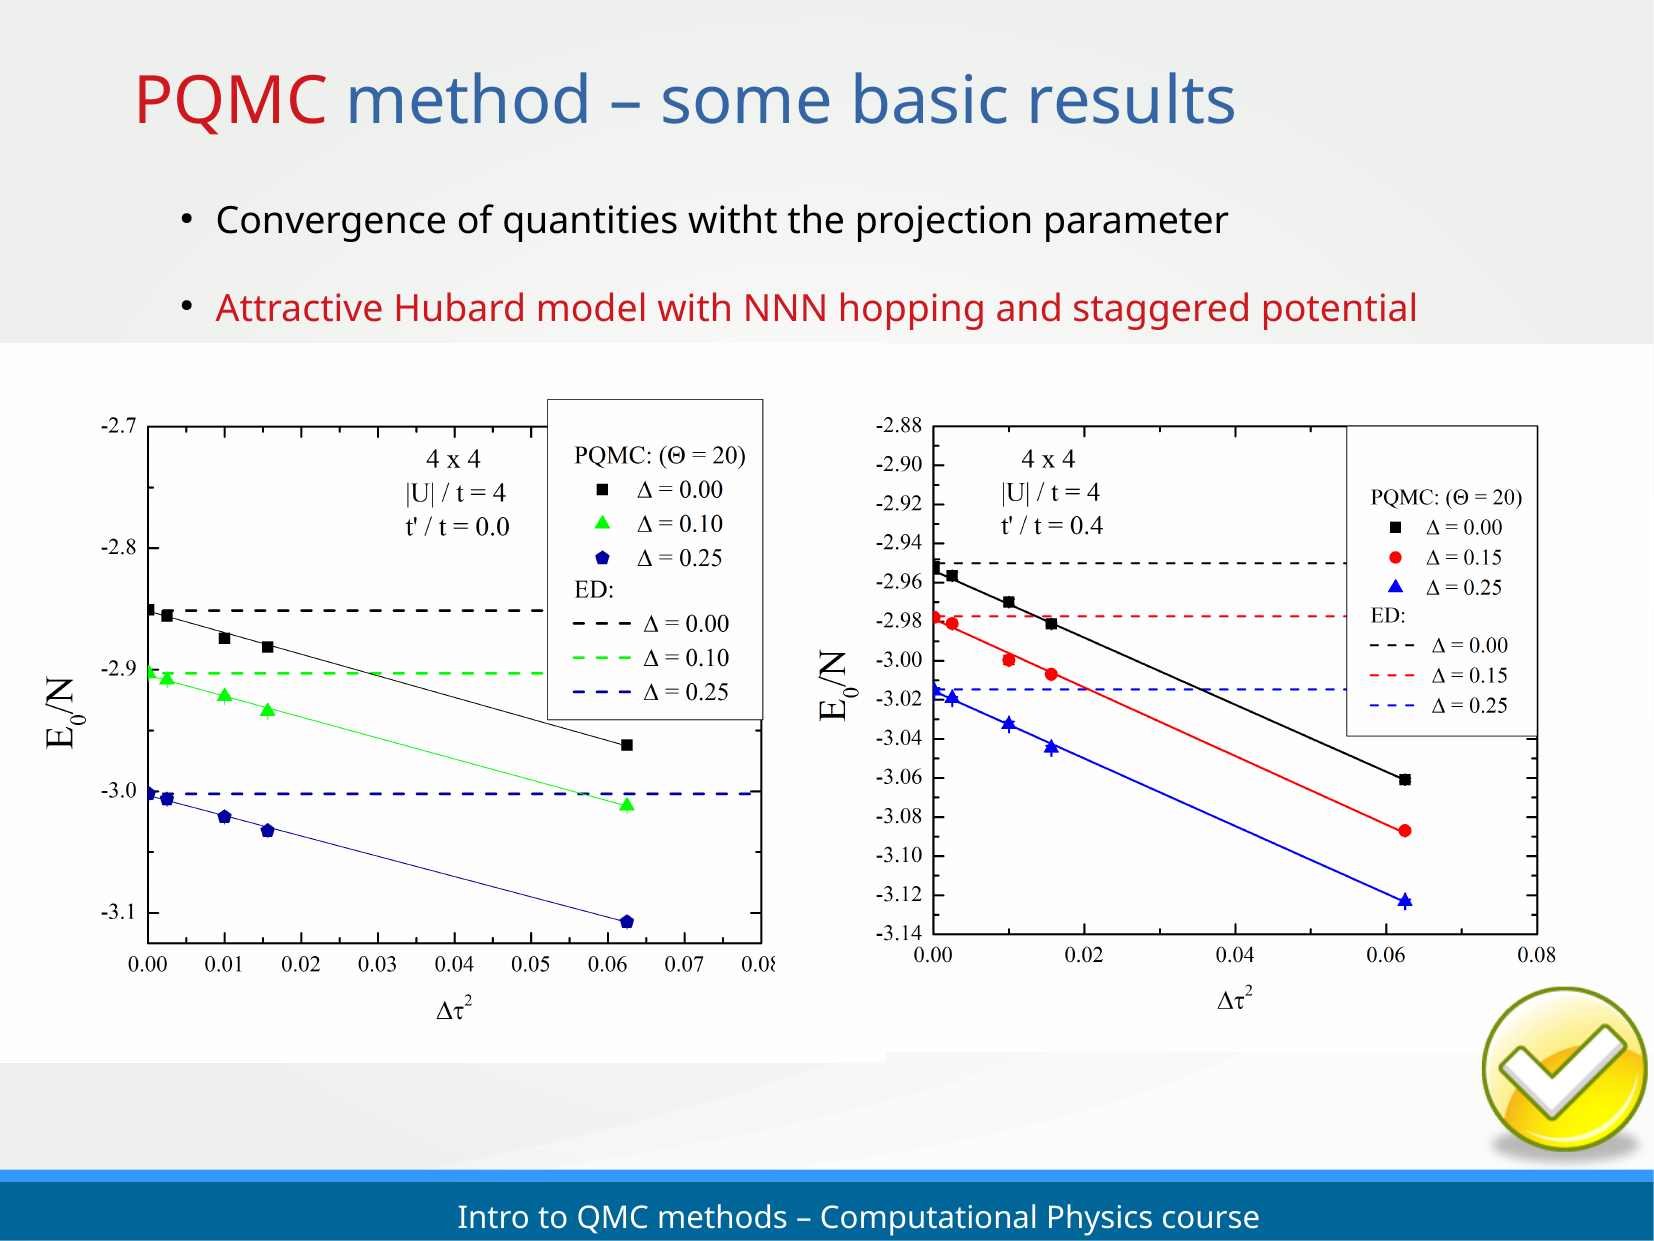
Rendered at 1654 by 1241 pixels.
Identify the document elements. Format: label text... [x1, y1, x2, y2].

text_box PQMC method – some basic results [82, 45, 1624, 187]
text_box Attractive Hubard model with NNN hopping and staggered potential [165, 273, 1394, 331]
picture [0, 0, 1654, 1170]
text_box Convergence of quantities witht the projection parameter [165, 186, 1216, 244]
